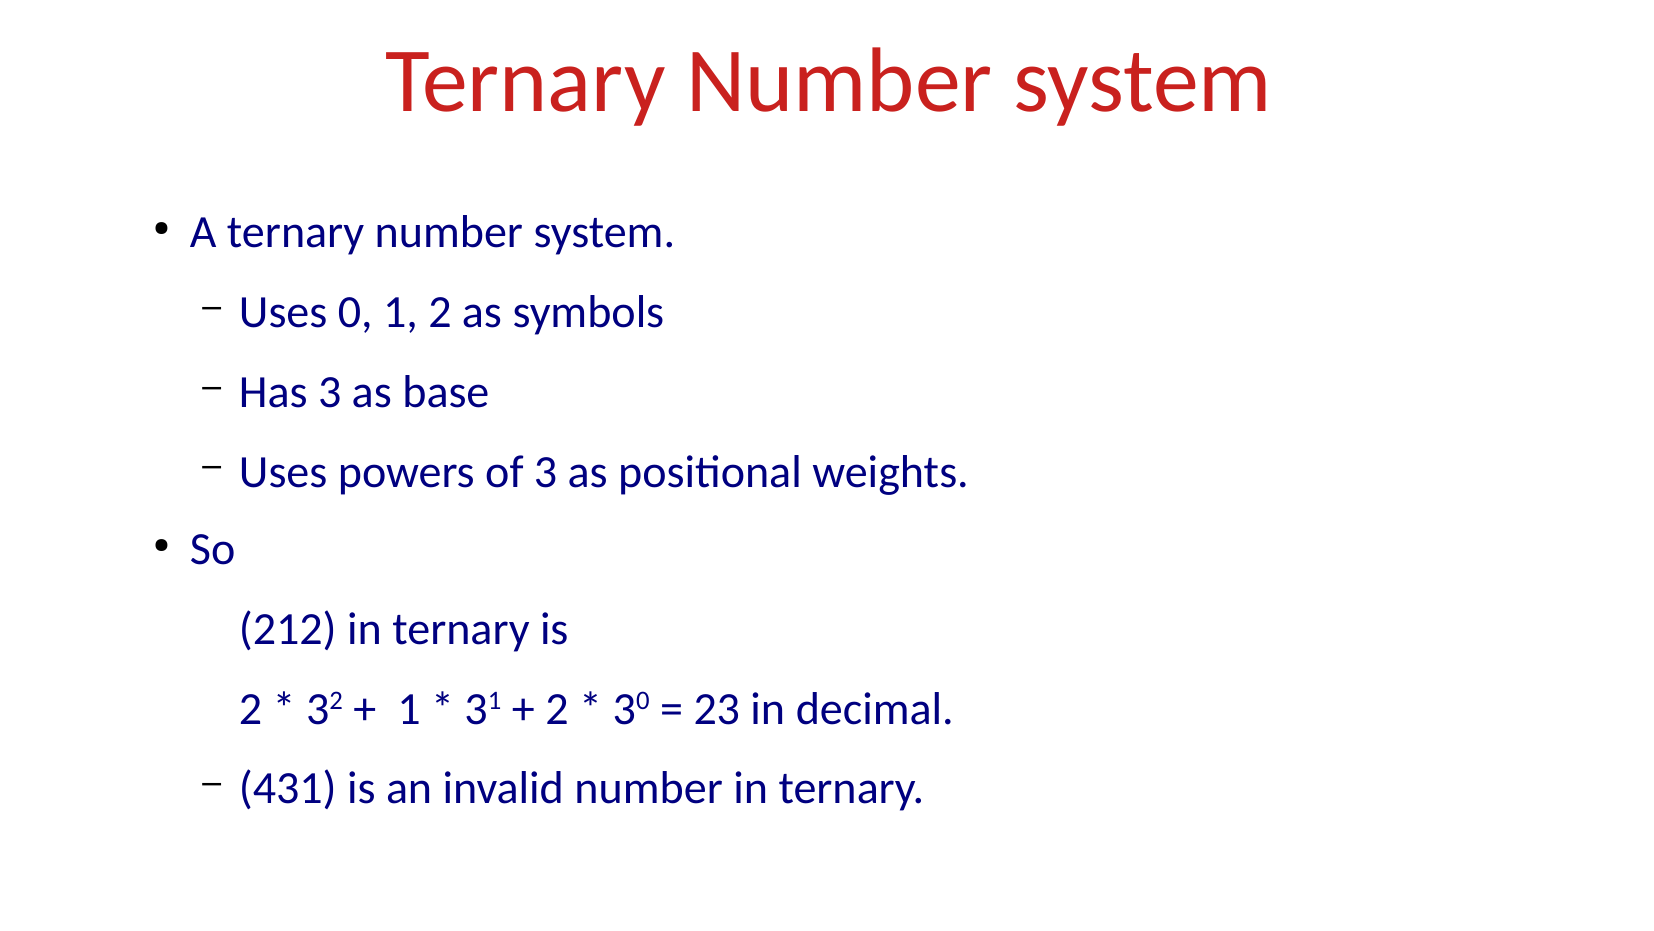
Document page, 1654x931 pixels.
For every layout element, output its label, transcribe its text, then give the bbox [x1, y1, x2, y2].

title Ternary Number system [182, 11, 1477, 138]
list A ternary number system. Uses 0, 1, 2 as symbols Has 3 as base Uses powers of 3 as positional weights. So (212) in ternary is 2 * 32 + 1 * 31 + 2 * 30 = 23 in decimal. (431) is an invalid number in ternary. [126, 186, 1595, 827]
